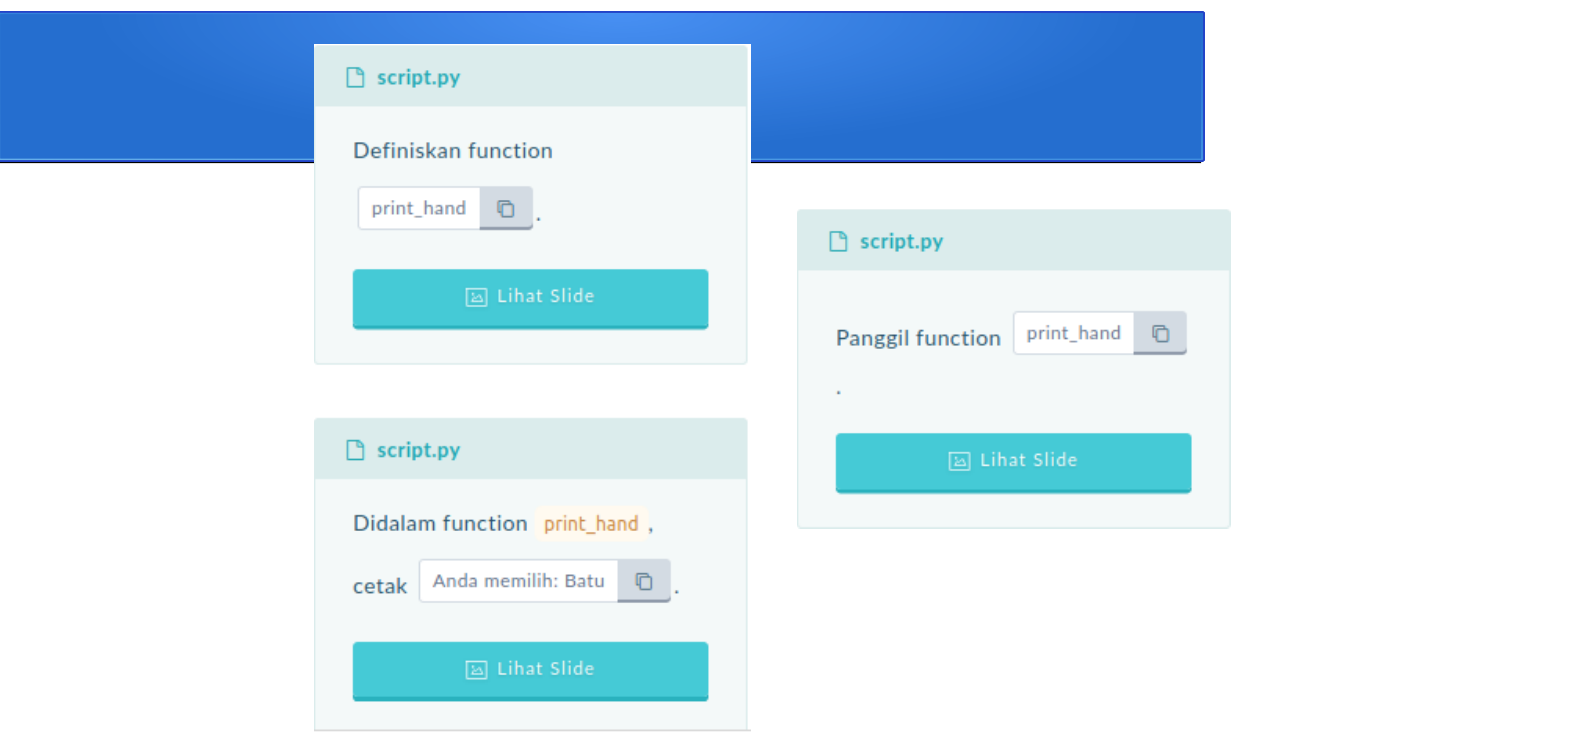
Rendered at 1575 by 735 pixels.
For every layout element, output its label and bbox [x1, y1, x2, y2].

picture [314, 44, 751, 733]
picture [797, 208, 1231, 529]
